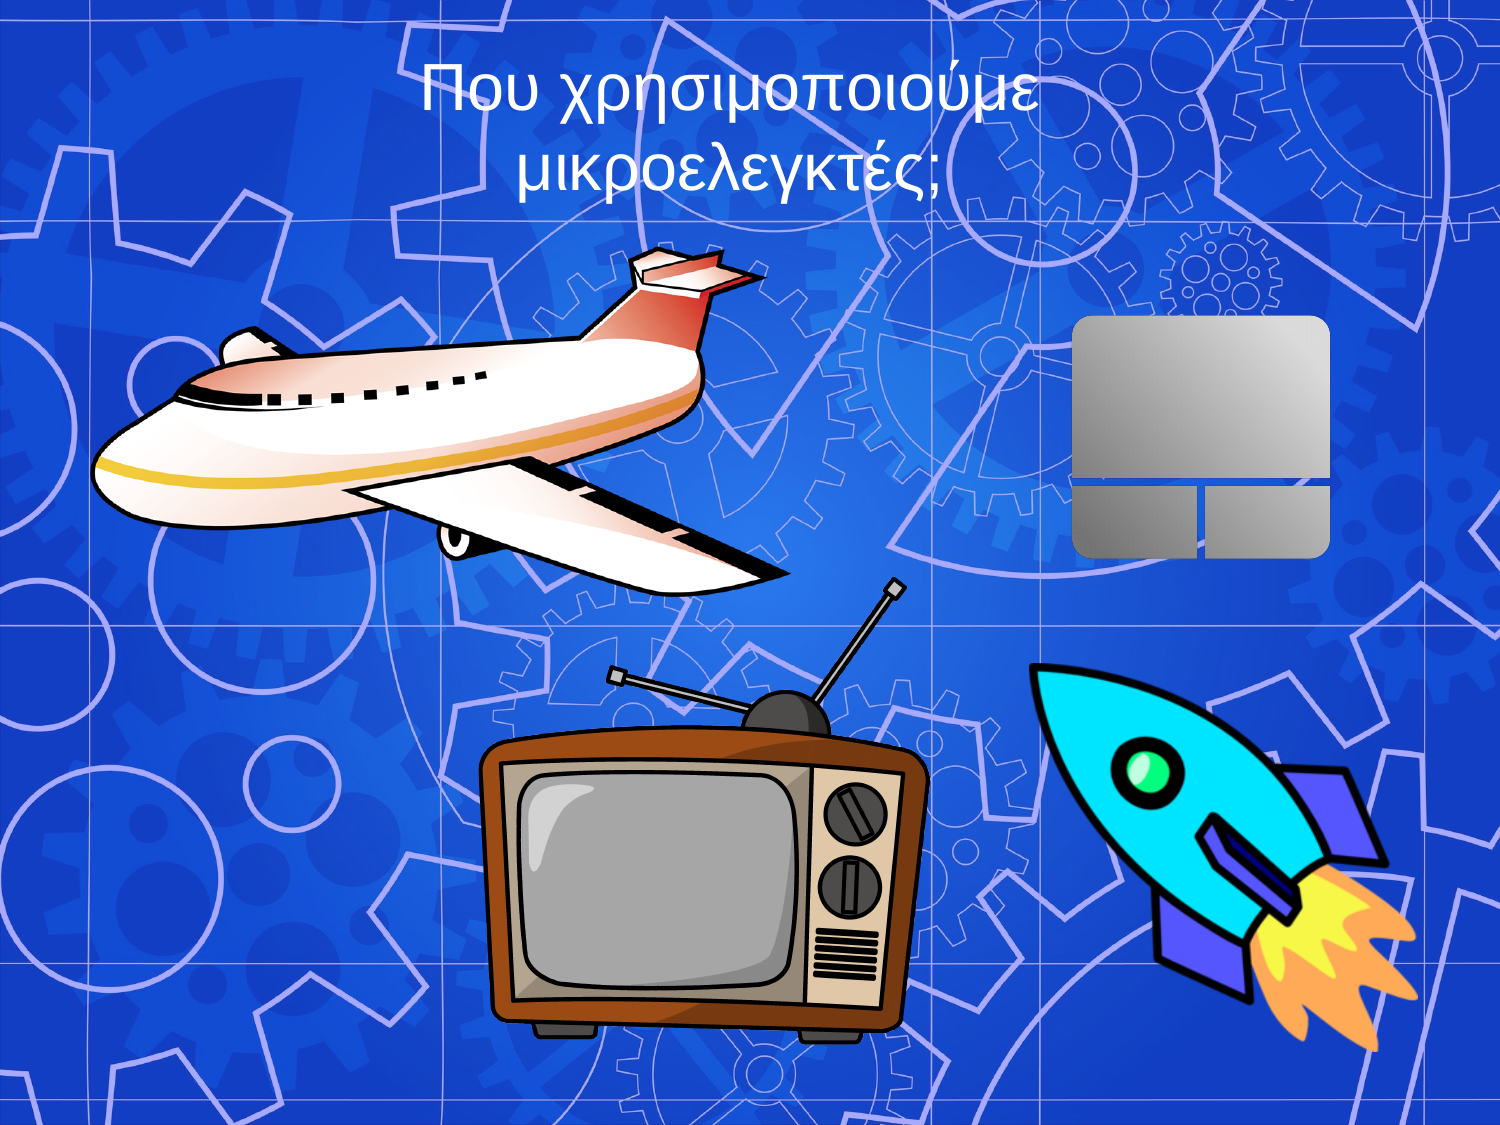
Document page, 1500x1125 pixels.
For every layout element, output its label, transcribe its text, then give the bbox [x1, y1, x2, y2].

text_box Που χρησιμοποιούμε μικροελεγκτές; [281, 36, 1179, 211]
picture [0, 0, 1500, 1125]
